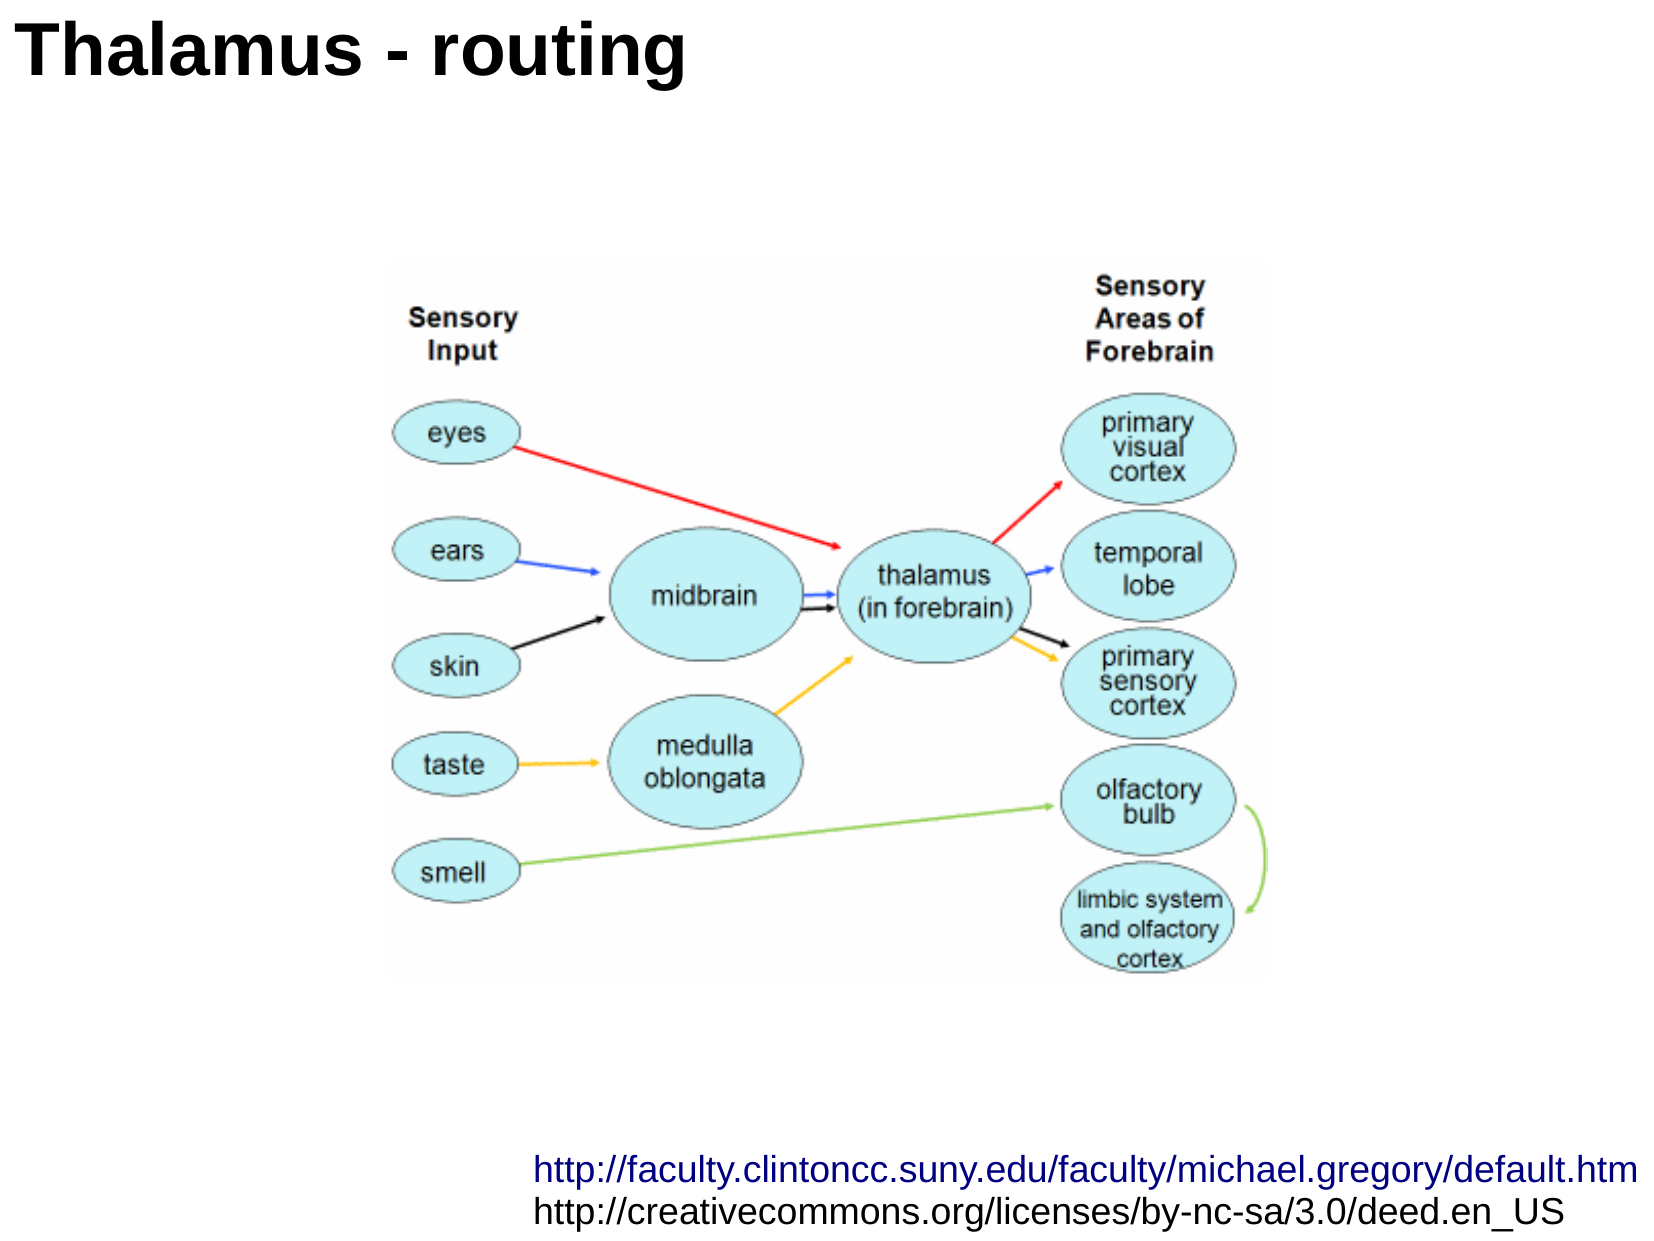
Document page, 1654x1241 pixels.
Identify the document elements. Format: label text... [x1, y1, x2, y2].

text_box Thalamus - routing [0, 0, 705, 99]
text_box http://faculty.clintoncc.suny.edu/faculty/michael.gregory/default.htm http://creativecommons.org/licenses/by-nc-sa/3.0/deed.en_US [518, 1141, 1654, 1241]
picture [386, 260, 1268, 980]
